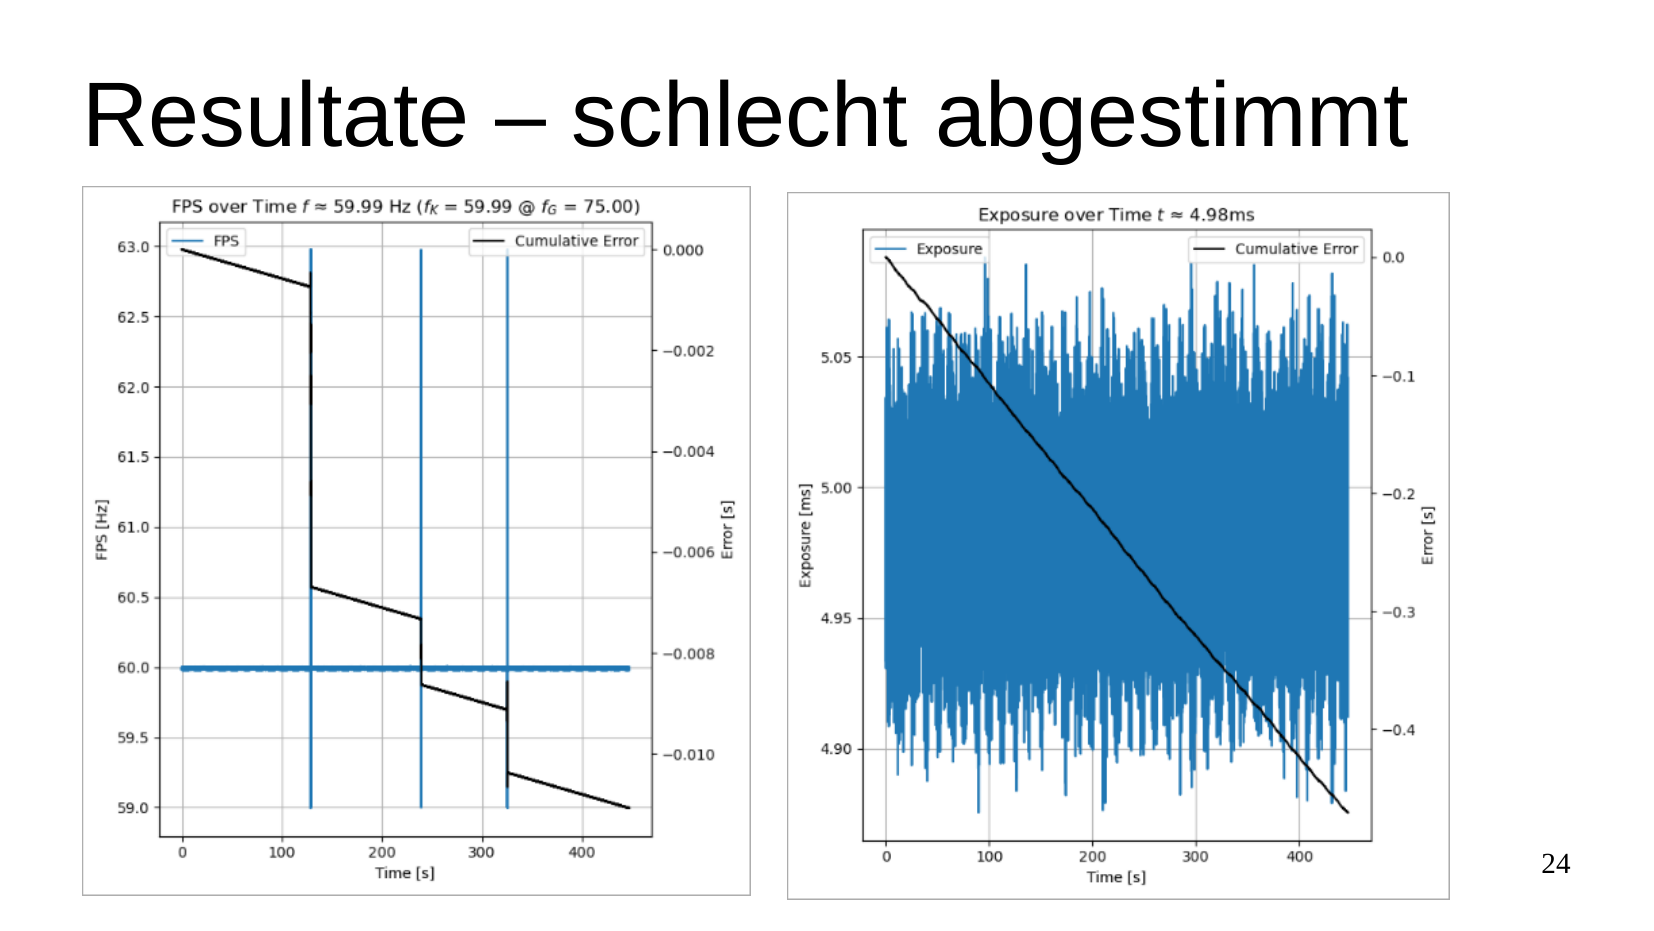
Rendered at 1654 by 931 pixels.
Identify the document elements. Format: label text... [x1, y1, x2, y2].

picture [82, 186, 751, 896]
title Resultate – schlecht abgestimmt [82, 37, 1571, 193]
picture [787, 192, 1450, 901]
